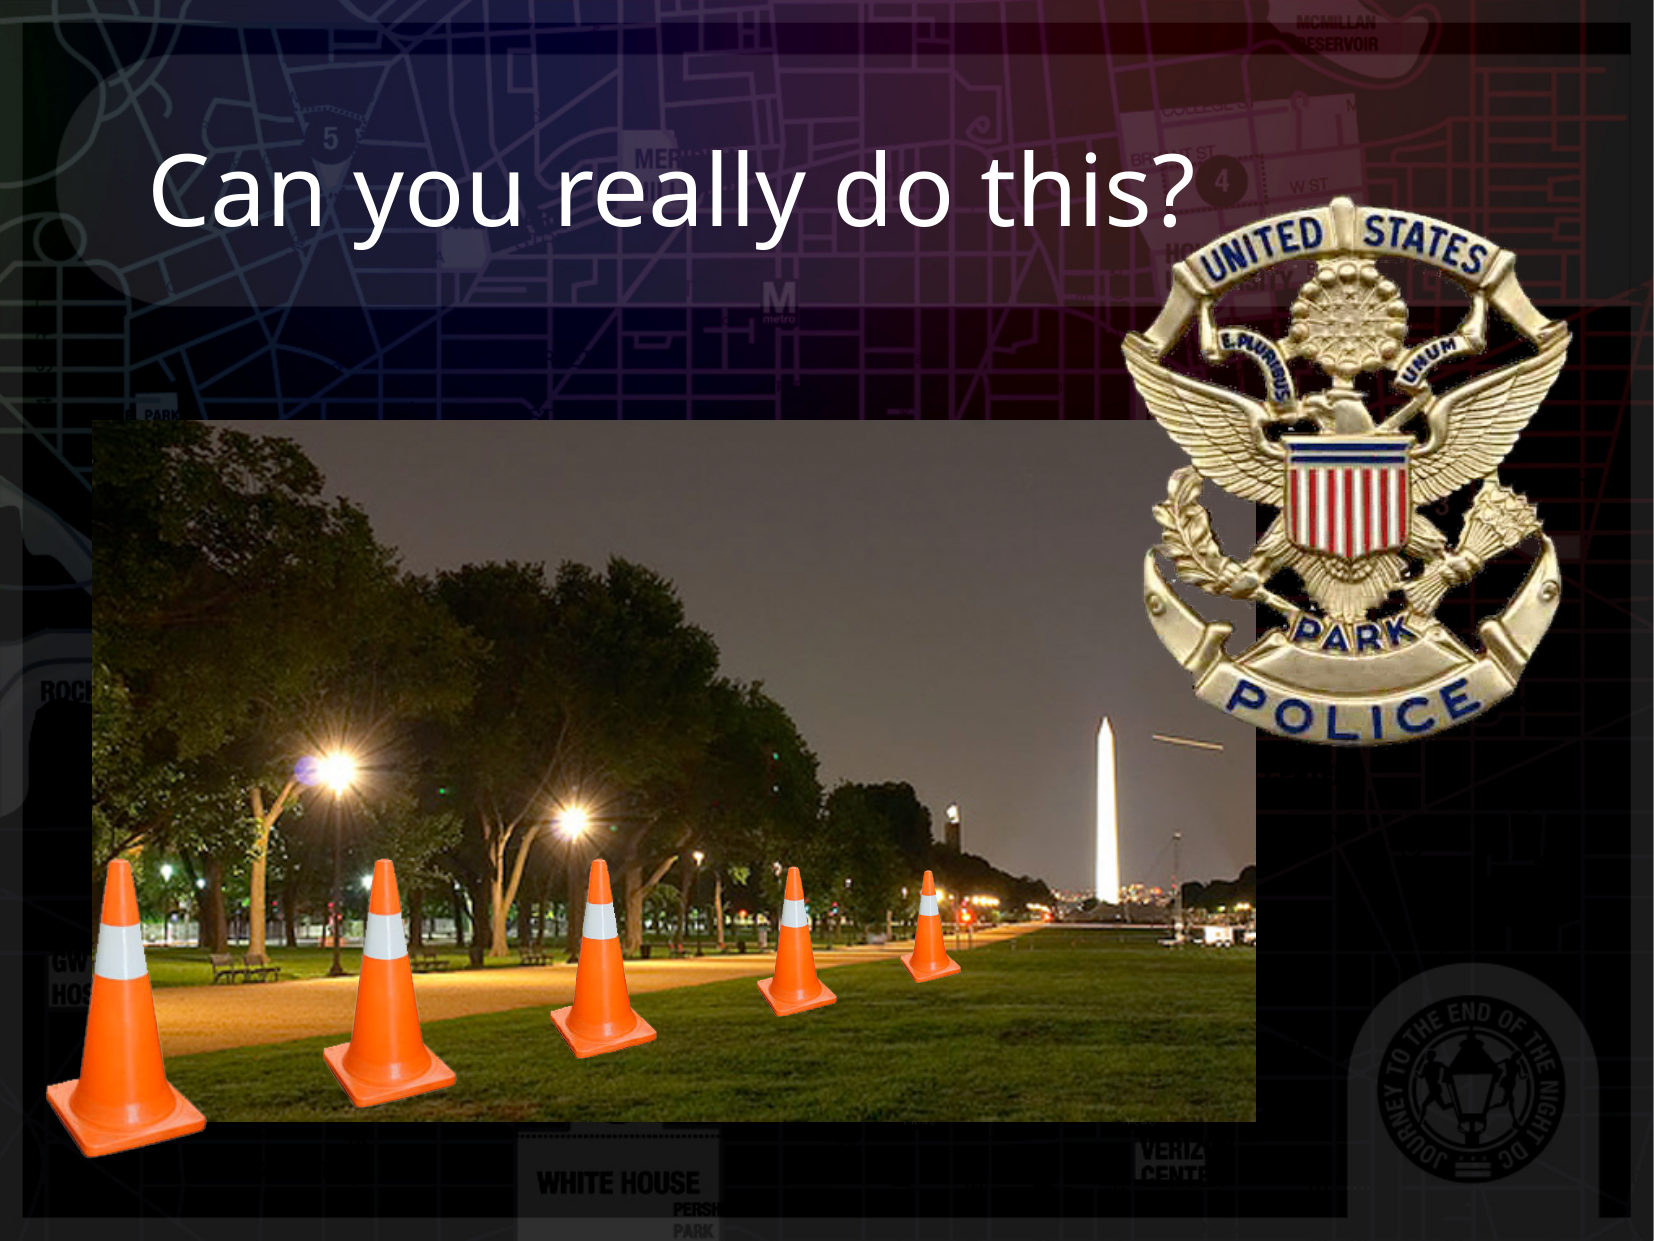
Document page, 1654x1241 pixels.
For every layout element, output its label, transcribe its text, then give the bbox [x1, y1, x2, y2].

text_box Can you really do this? [132, 112, 1595, 249]
picture [0, 0, 1654, 1241]
